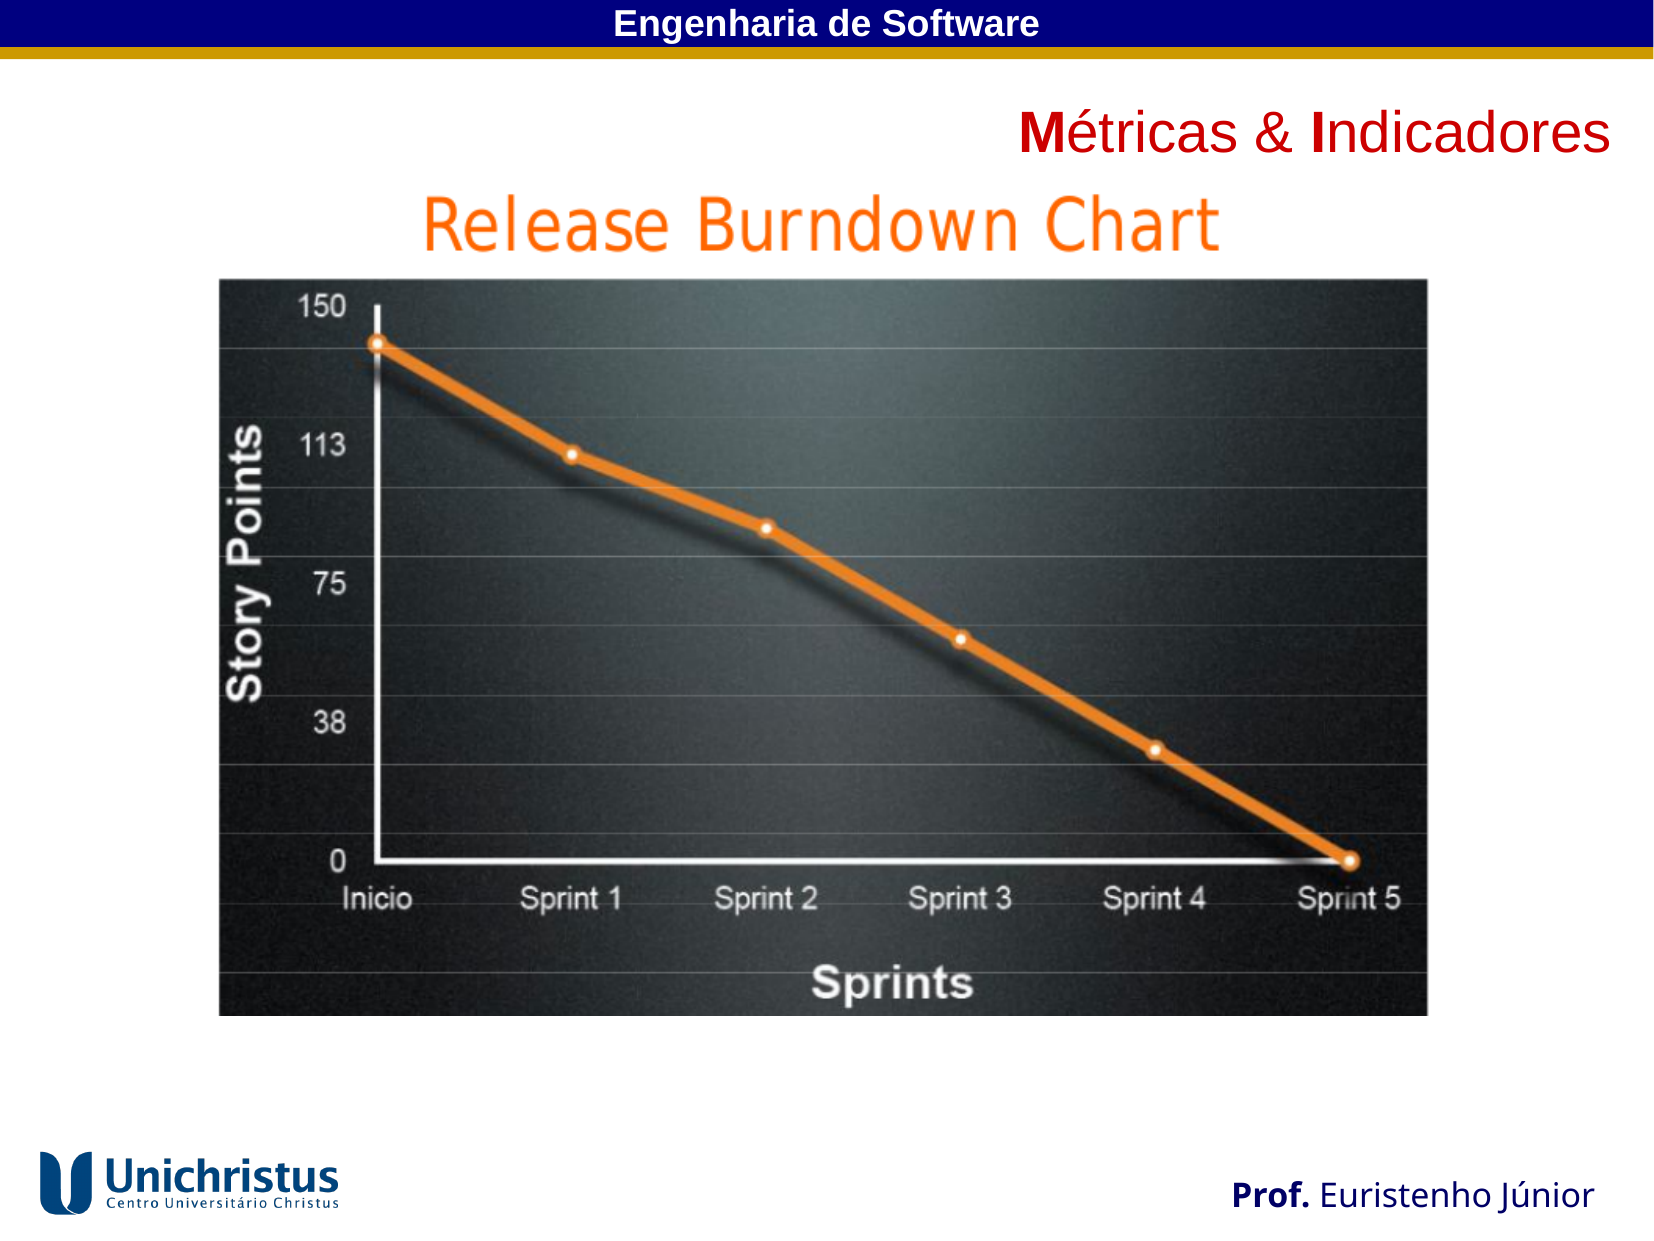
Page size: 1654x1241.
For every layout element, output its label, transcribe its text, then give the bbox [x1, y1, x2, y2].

picture [35, 1148, 343, 1217]
text_box Prof. Euristenho Júnior [1216, 1163, 1654, 1224]
text_box [0, 47, 1654, 60]
text_box Engenharia de Software [0, 0, 1654, 47]
text_box Métricas & Indicadores [1003, 92, 1654, 173]
picture [188, 182, 1446, 1016]
